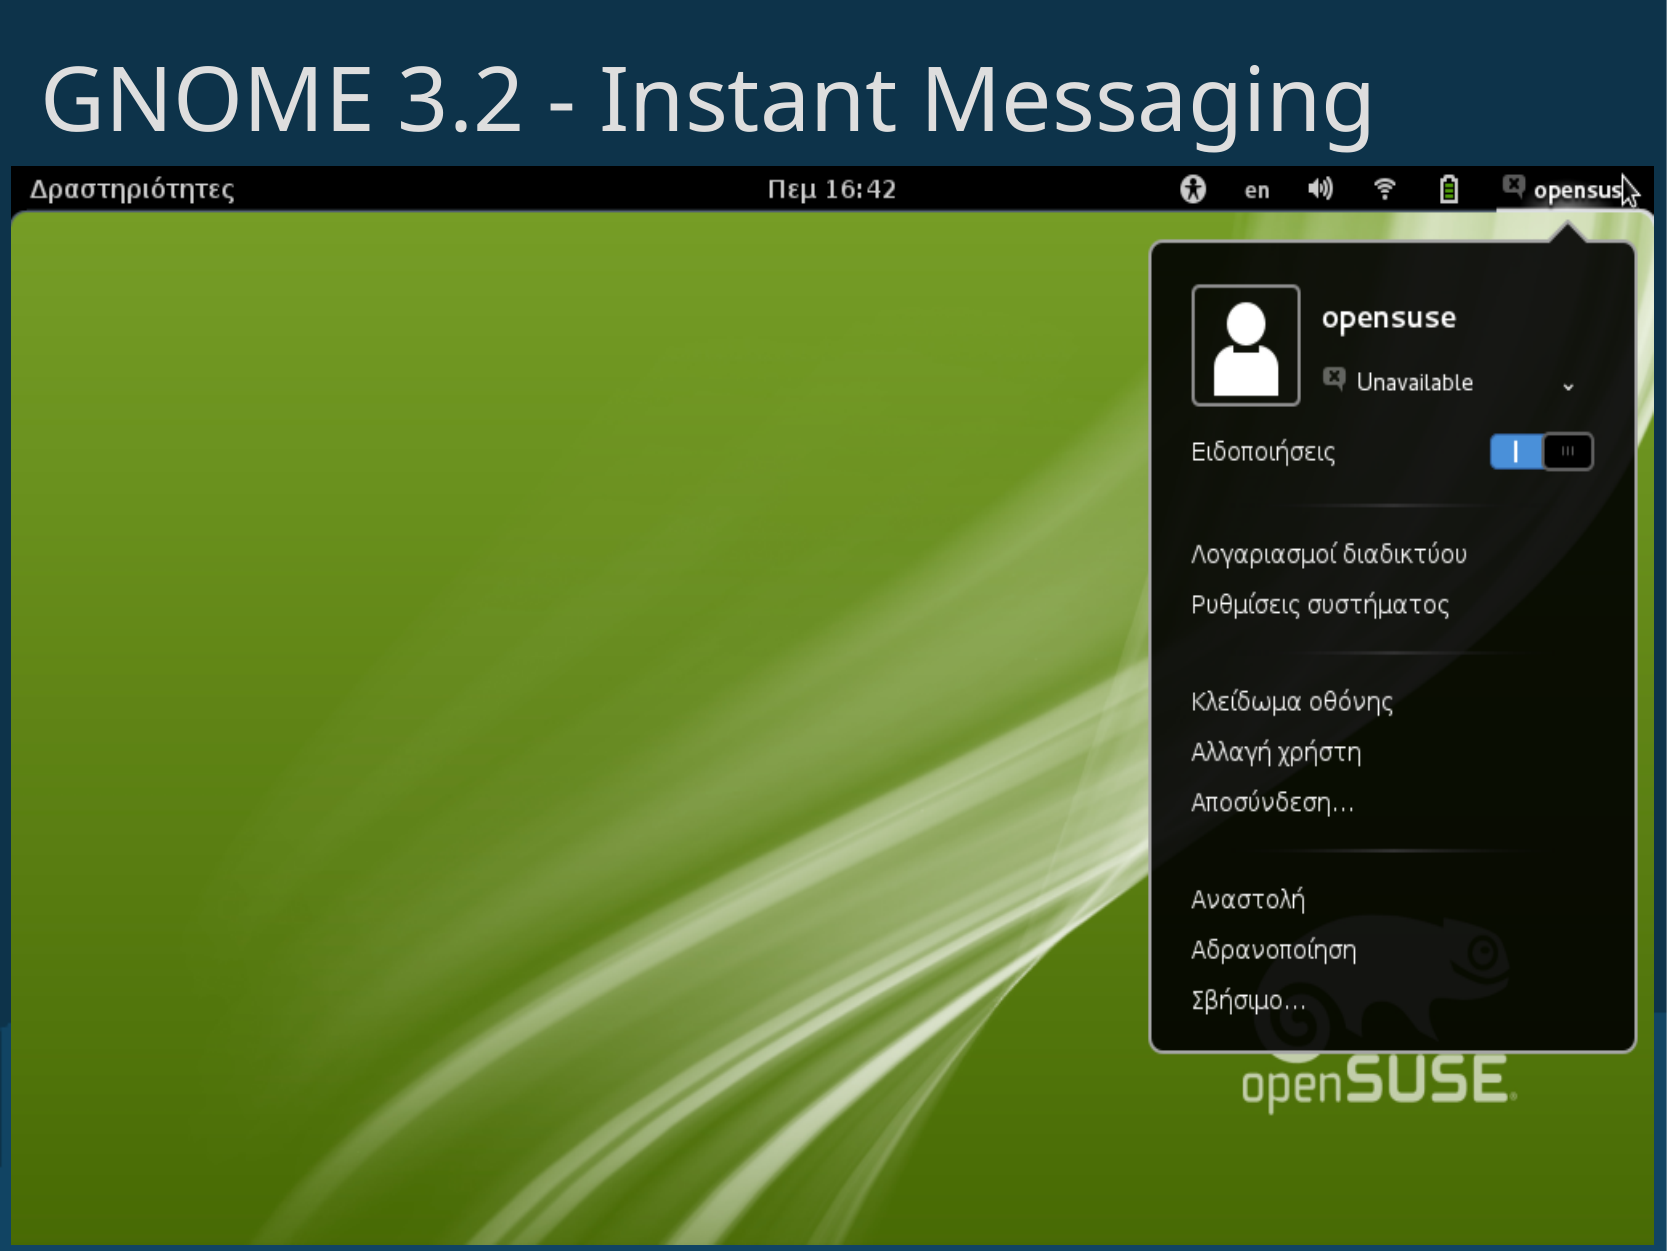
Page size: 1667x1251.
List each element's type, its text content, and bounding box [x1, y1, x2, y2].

picture [0, 0, 1667, 1251]
title GNOME 3.2 - Instant Messaging [40, 50, 1627, 166]
